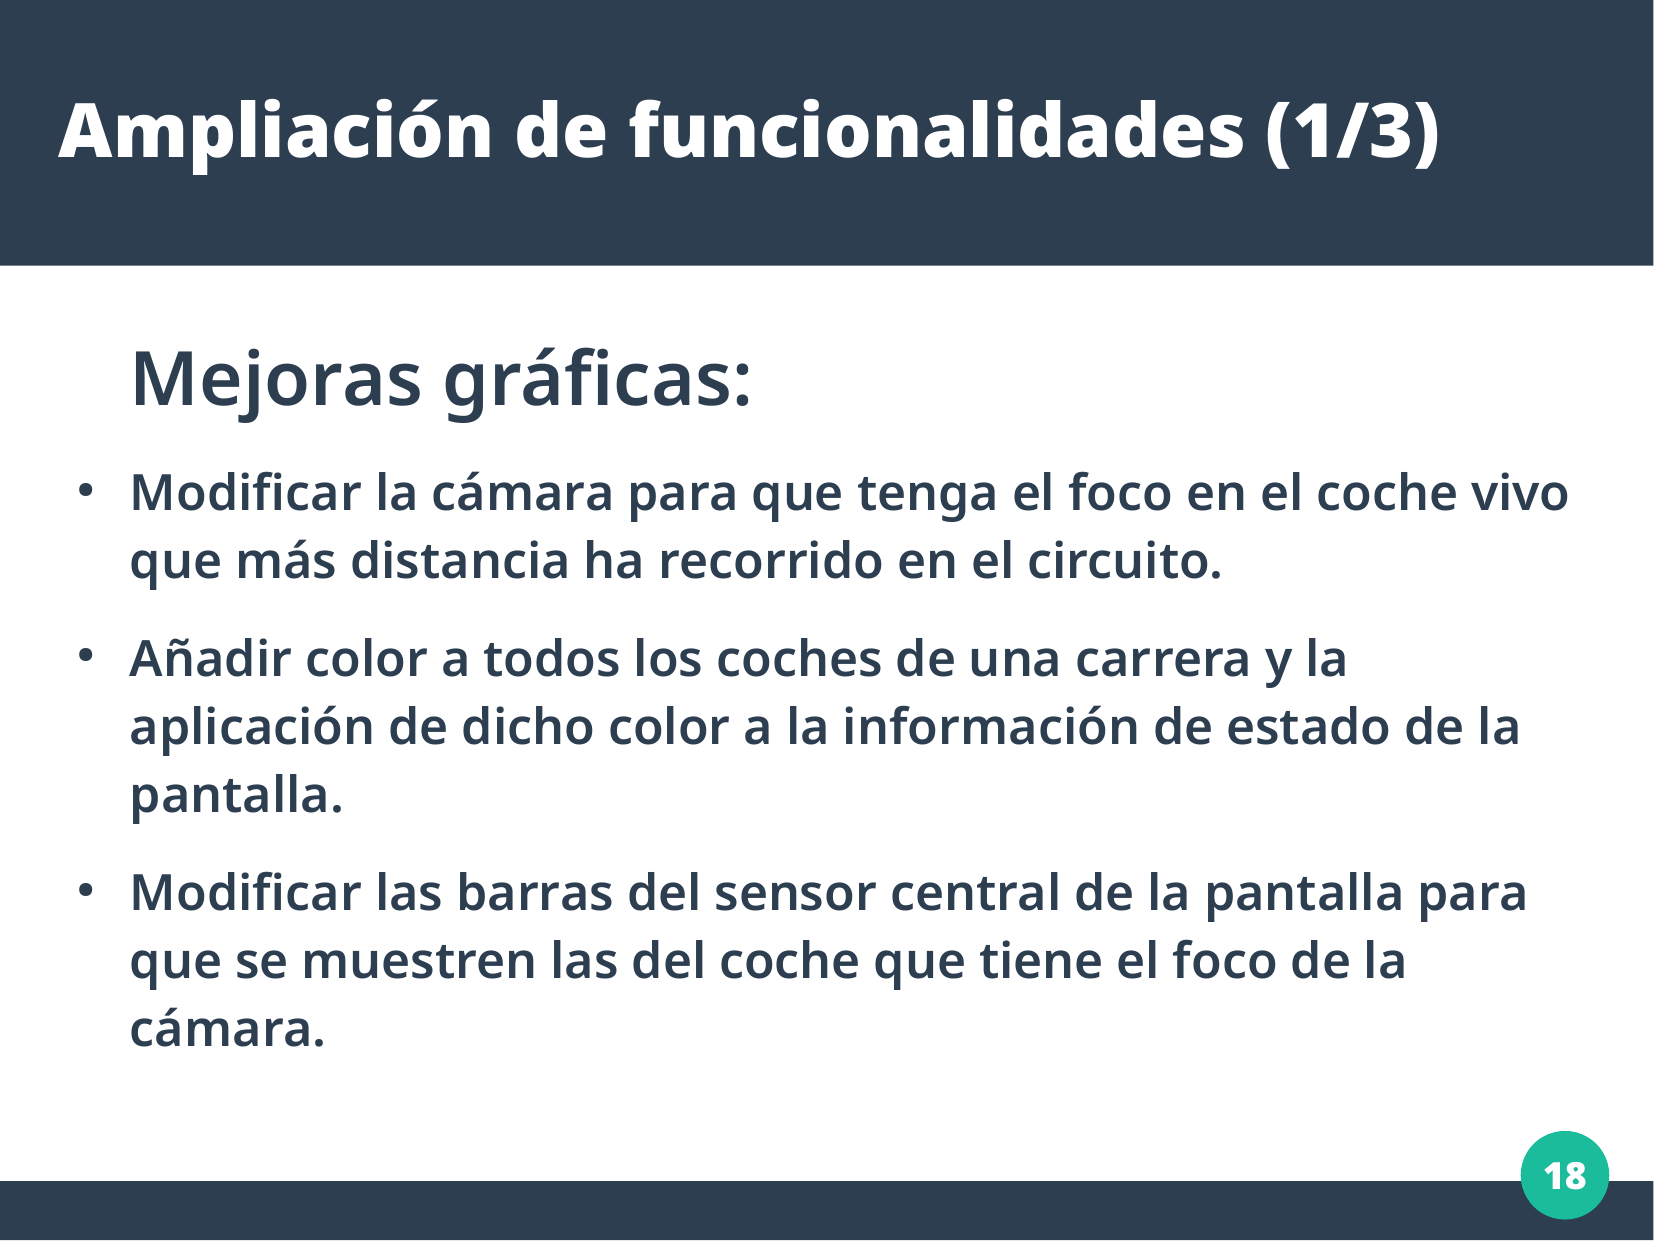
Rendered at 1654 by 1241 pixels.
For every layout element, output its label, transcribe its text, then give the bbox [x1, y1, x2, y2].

list Mejoras gráficas: Modificar la cámara para que tenga el foco en el coche vivo que más distancia ha recorrido en el circuito. Añadir color a todos los coches de una carrera y la aplicación de dicho color a la información de estado de la pantalla. Modificar las barras del sensor central de la pantalla para que se muestren las del coche que tiene el foco de la cámara. [59, 324, 1595, 1152]
title Ampliación de funcionalidades (1/3) [59, 49, 1595, 207]
